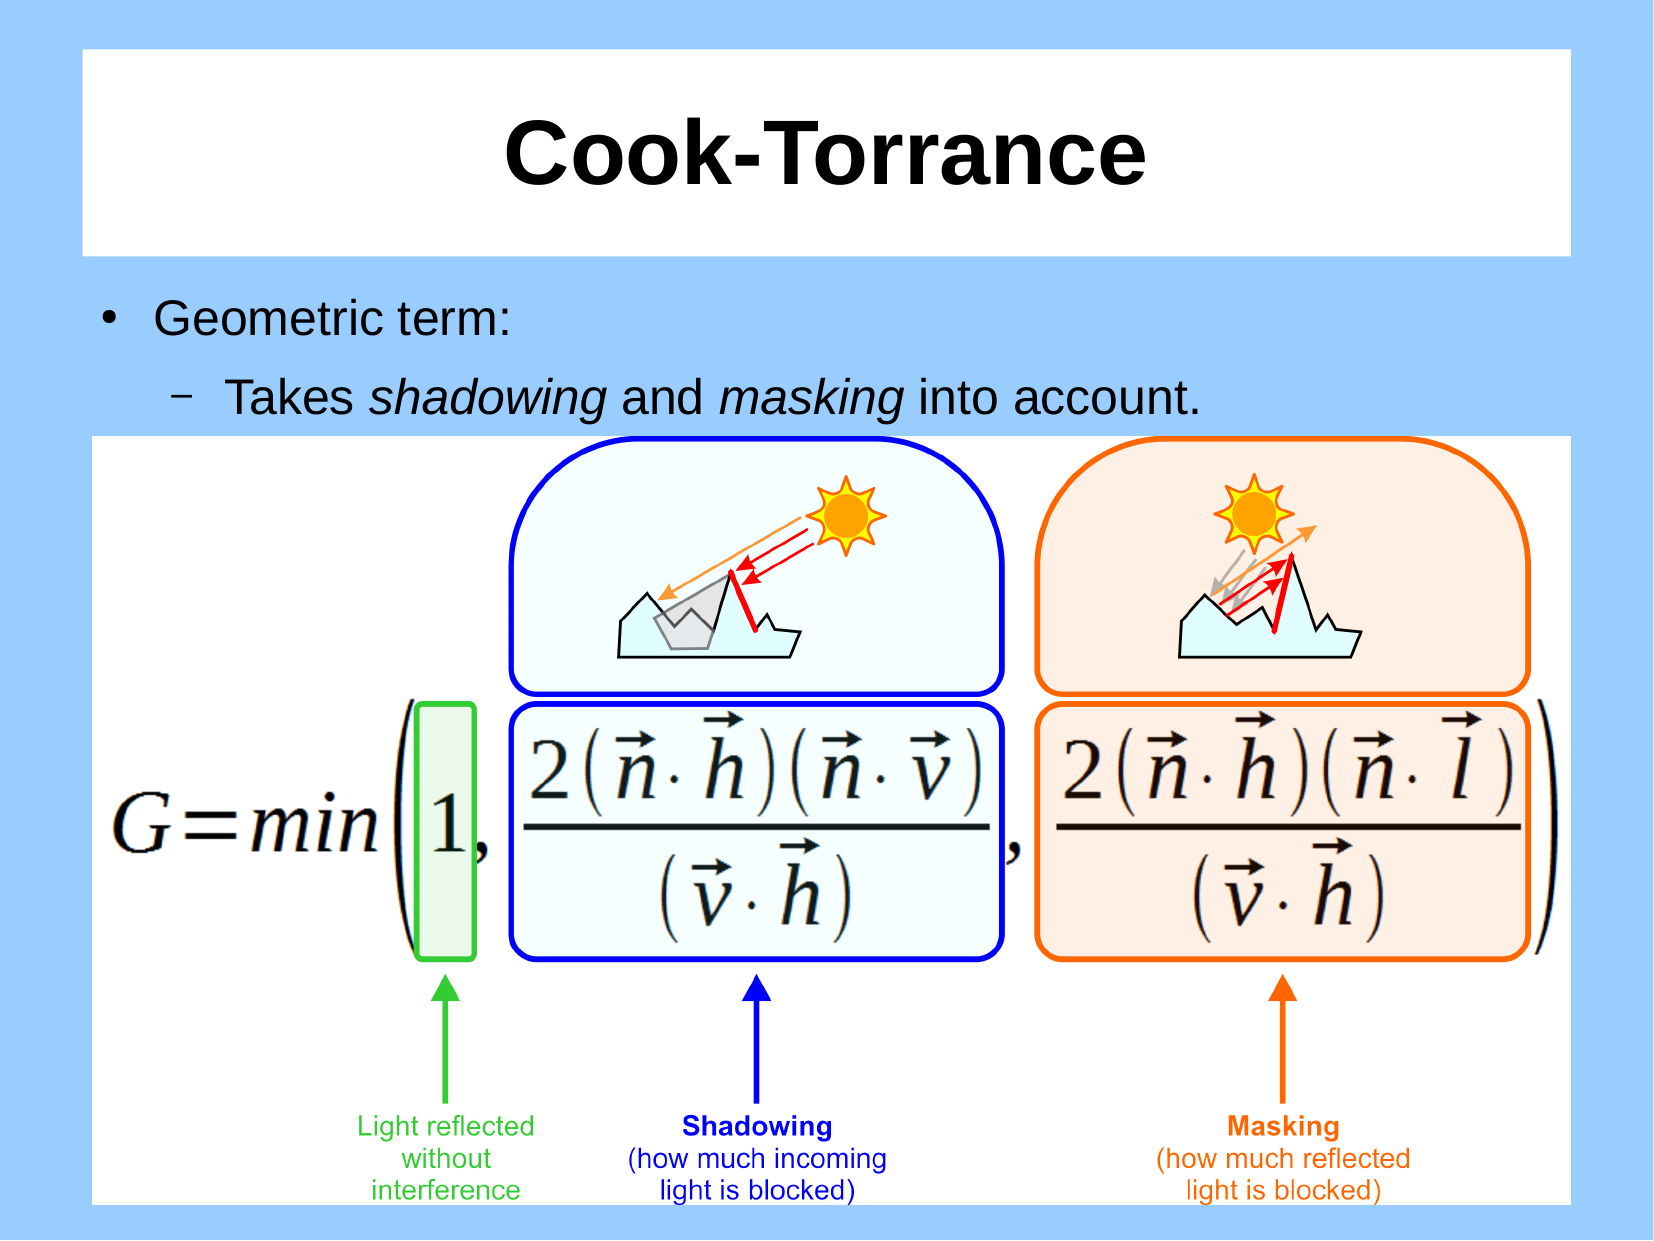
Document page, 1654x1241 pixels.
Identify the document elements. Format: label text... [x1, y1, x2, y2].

picture [92, 436, 1571, 1205]
title Cook-Torrance [82, 49, 1571, 257]
list Geometric term: Takes shadowing and masking into account. [82, 290, 1571, 1170]
